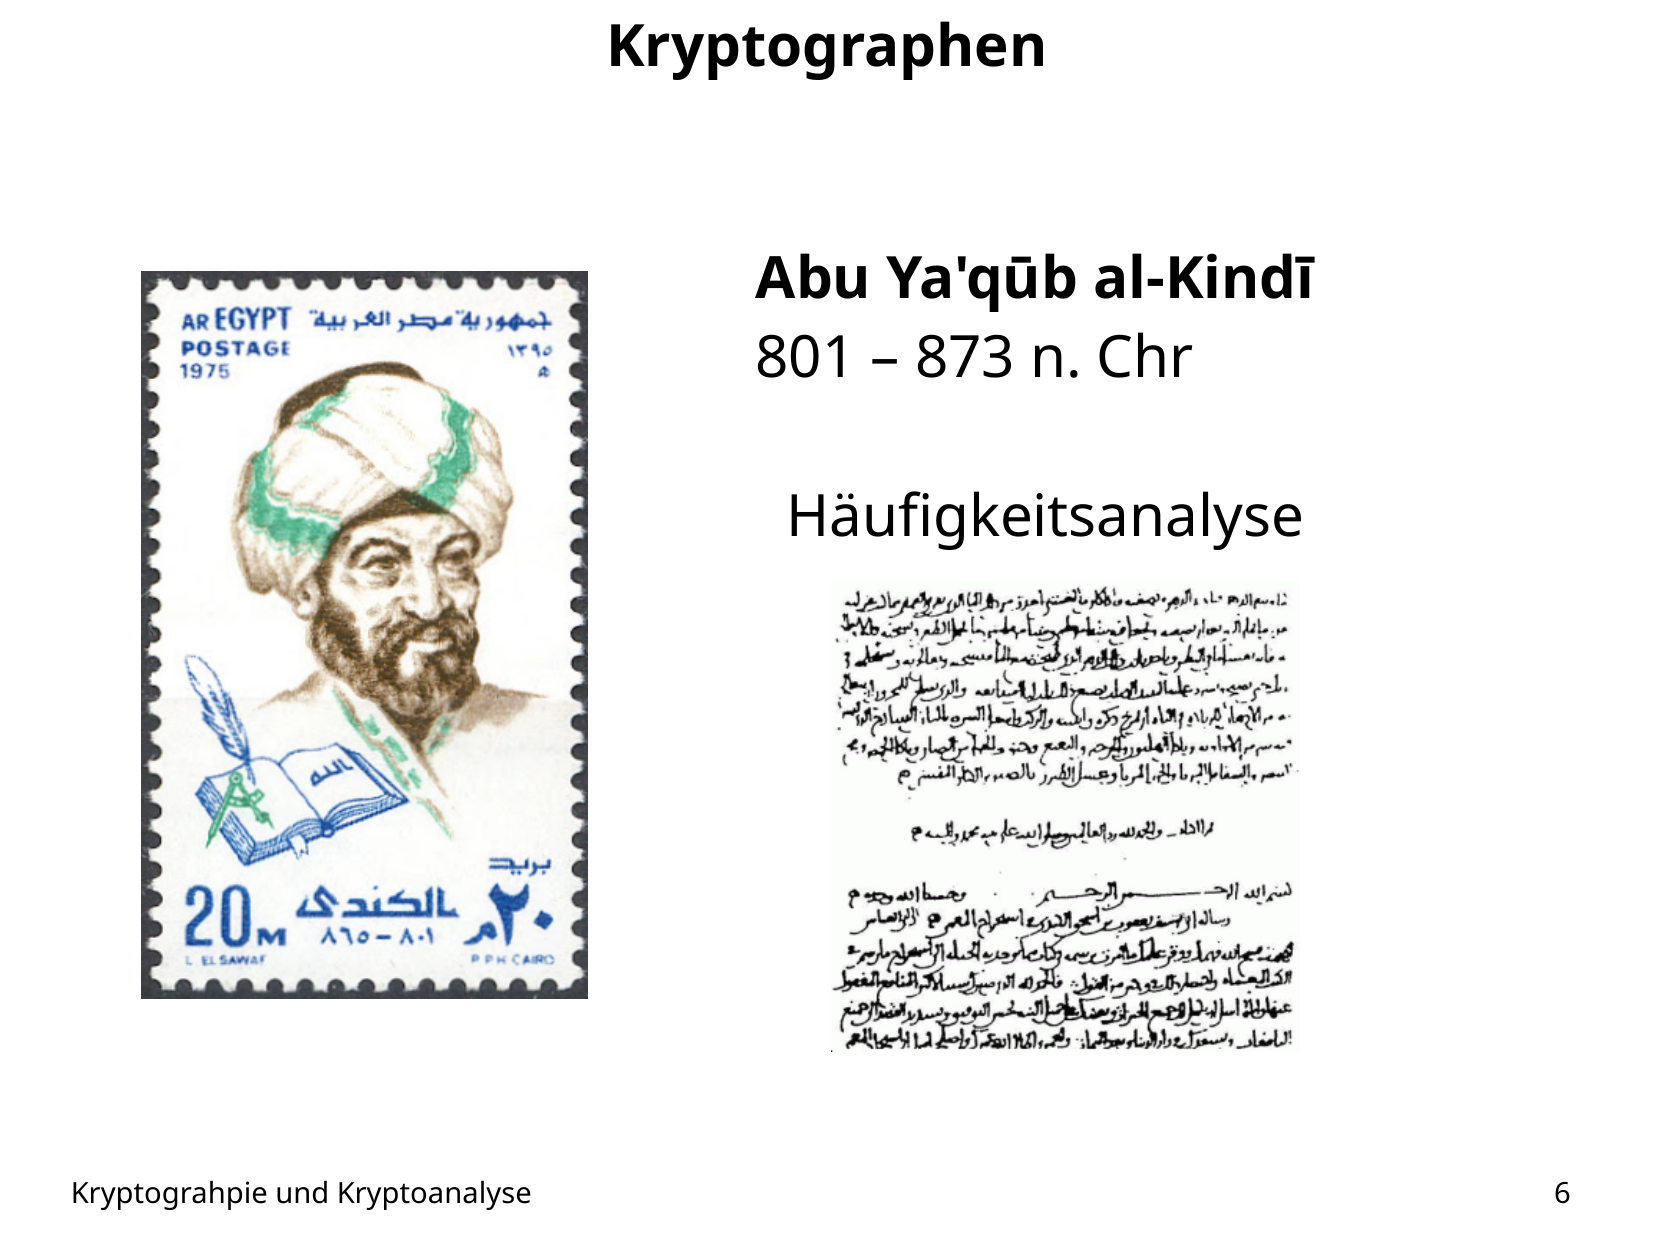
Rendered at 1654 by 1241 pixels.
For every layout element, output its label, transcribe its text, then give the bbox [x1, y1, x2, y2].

title Kryptographen [0, 5, 1654, 83]
list Abu Ya'qūb al-Kindī 801 – 873 n. Chr Häufigkeitsanalyse [755, 236, 1536, 638]
picture [141, 271, 588, 999]
picture [831, 638, 1300, 1052]
